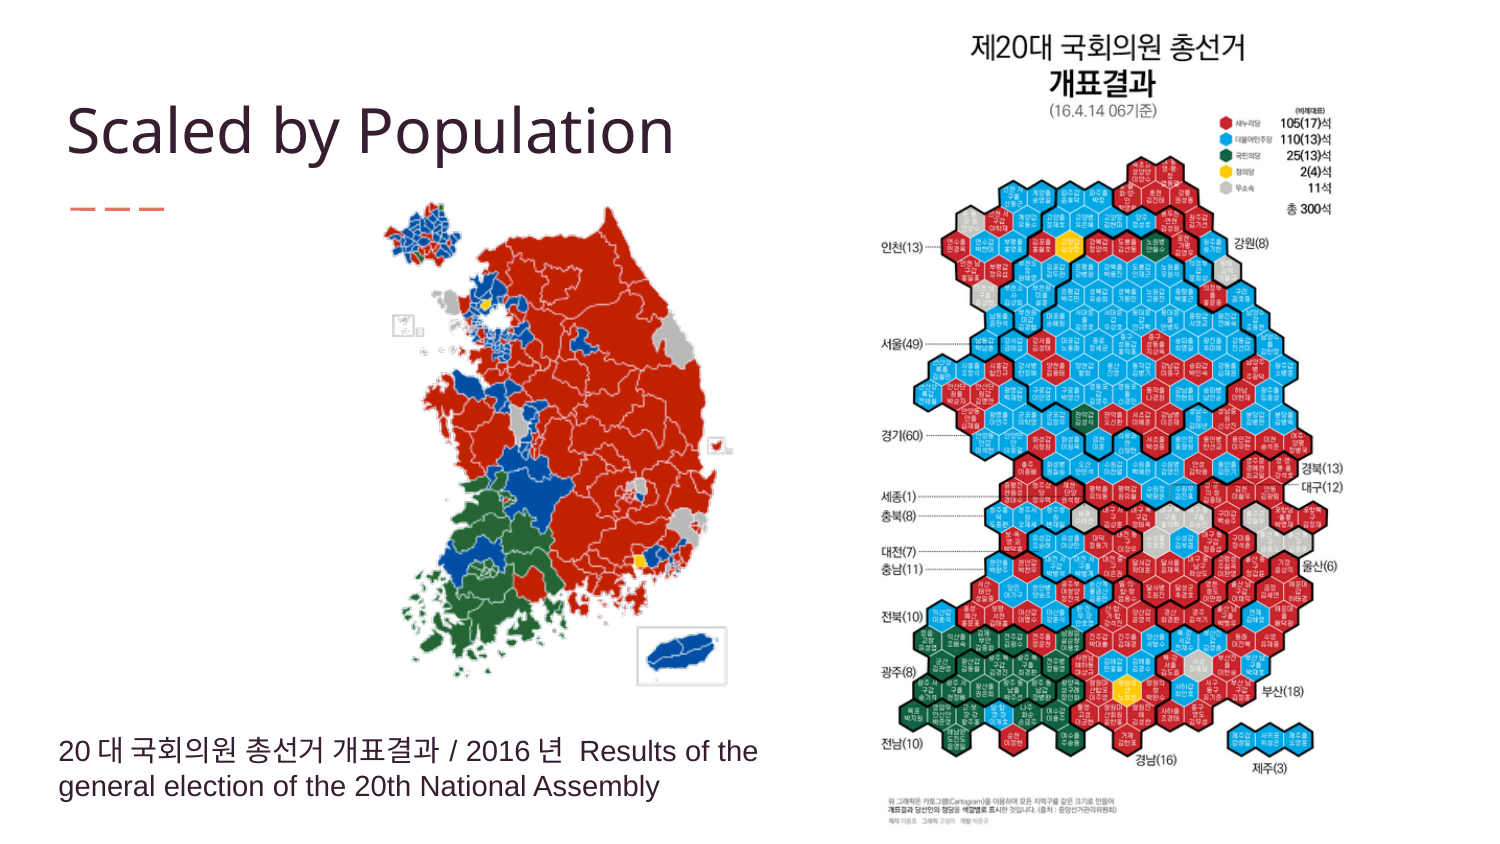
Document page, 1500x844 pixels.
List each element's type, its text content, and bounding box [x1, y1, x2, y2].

picture [840, 14, 1351, 832]
text_box 20대 국회의원 총선거 개표결과/ 2016년 Results of the general election of the 20th National Assembly [43, 720, 841, 815]
picture [360, 149, 756, 713]
title Not those bots [43, 176, 360, 471]
title Scaled by Population [51, 61, 840, 182]
